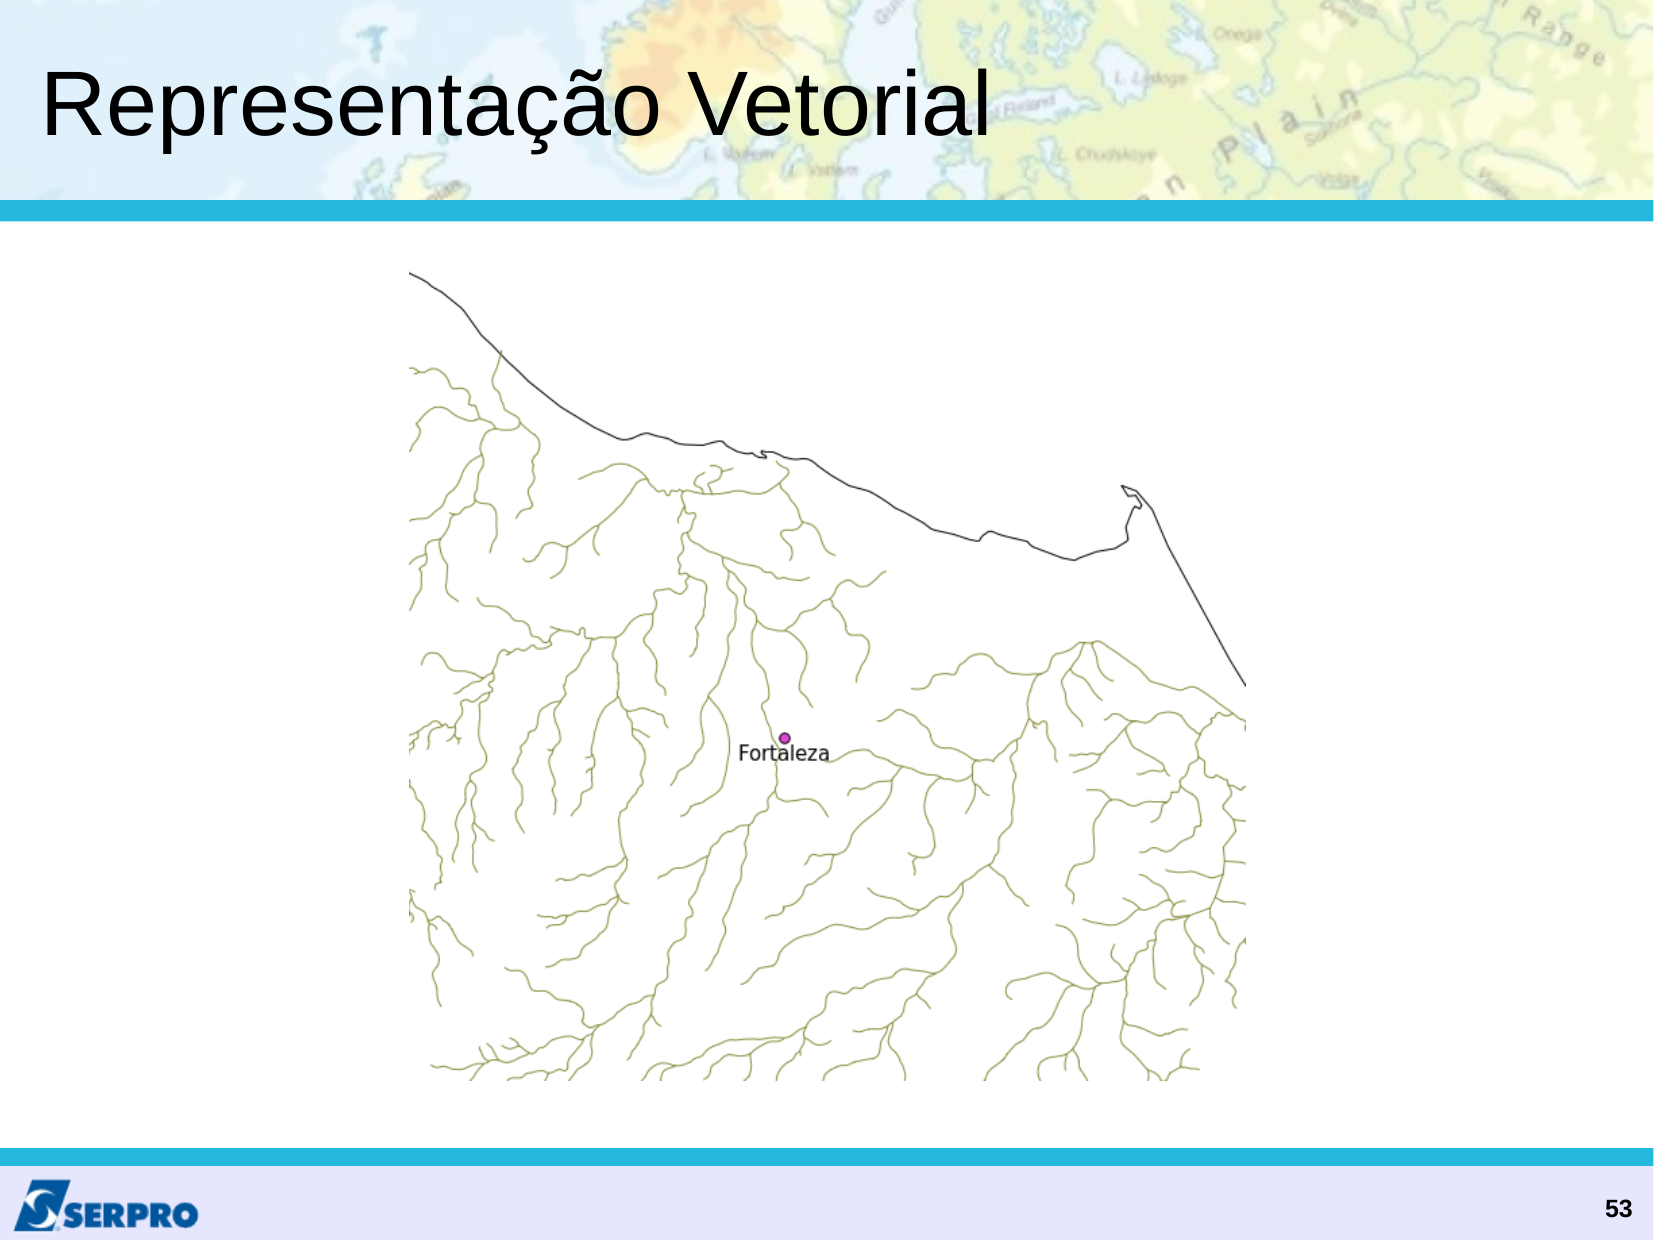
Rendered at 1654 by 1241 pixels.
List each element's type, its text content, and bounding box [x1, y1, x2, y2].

picture [409, 261, 1246, 1081]
title Representação Vetorial [40, 49, 1614, 159]
picture [10, 1177, 201, 1235]
